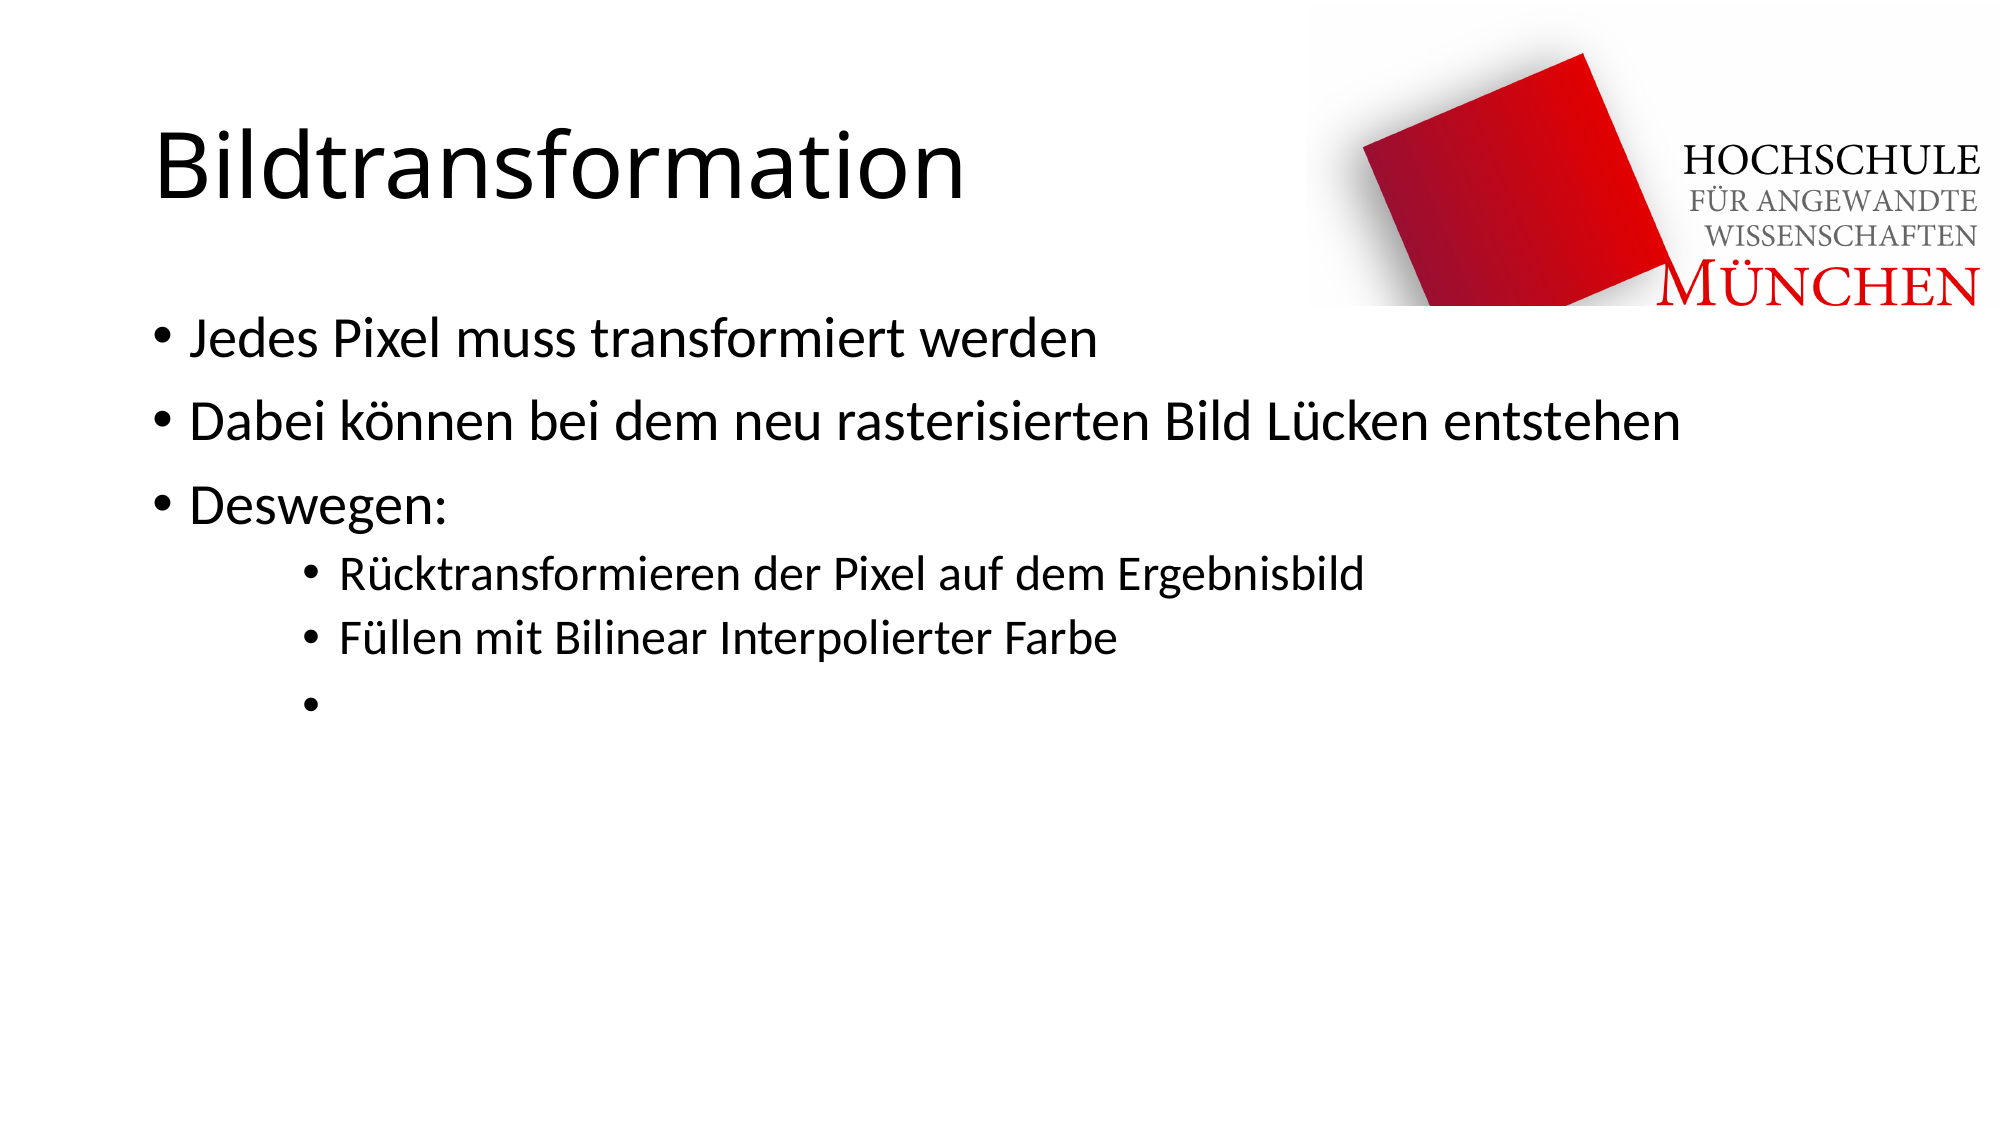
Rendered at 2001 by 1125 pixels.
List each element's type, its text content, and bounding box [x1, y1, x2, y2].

title Bildtransformation [137, 59, 1863, 278]
list Jedes Pixel muss transformiert werden Dabei können bei dem neu rasterisierten Bild Lücken entstehen Deswegen: Rücktransformieren der Pixel auf dem Ergebnisbild Füllen mit Bilinear Interpolierter Farbe [137, 299, 1863, 1014]
